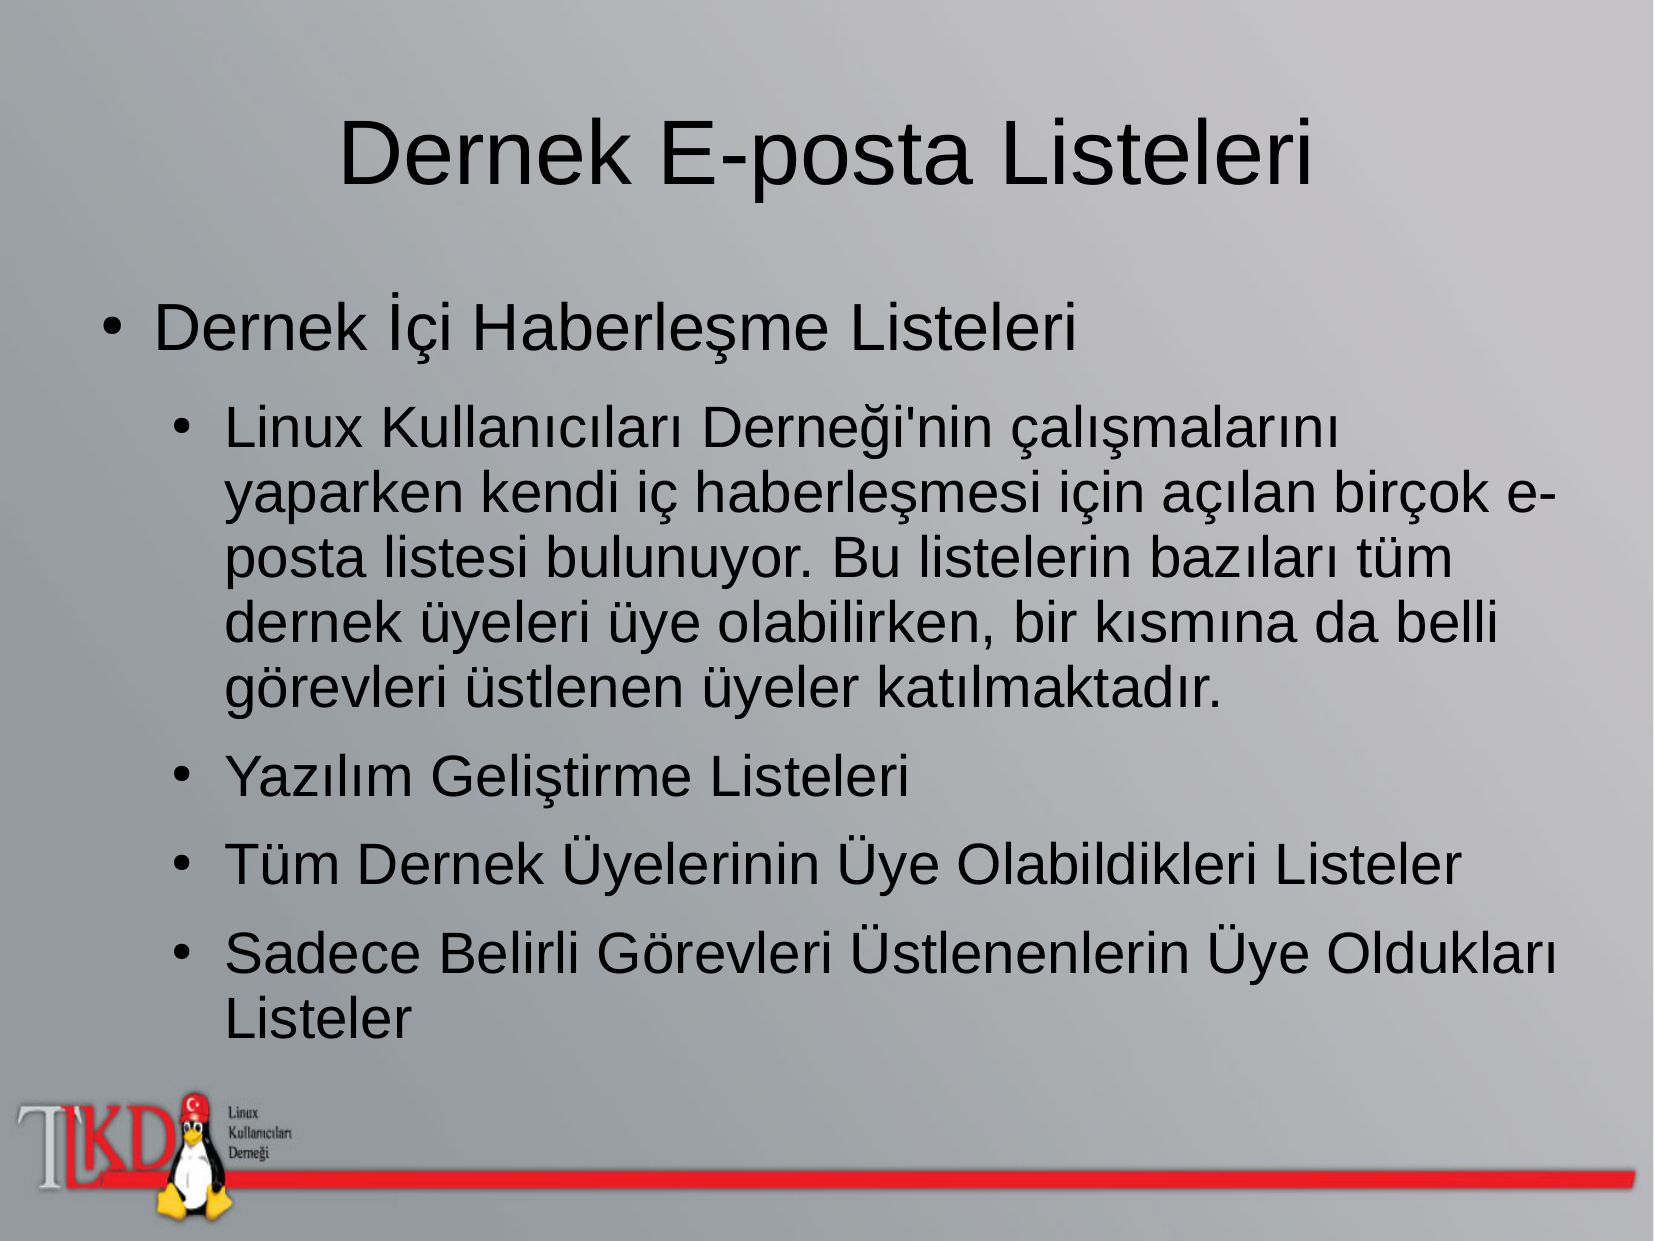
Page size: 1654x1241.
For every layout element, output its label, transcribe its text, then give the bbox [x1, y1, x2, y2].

picture [0, 0, 1654, 1241]
list Dernek İçi Haberleşme Listeleri Linux Kullanıcıları Derneği'nin çalışmalarını yaparken kendi iç haberleşmesi için açılan birçok e-posta listesi bulunuyor. Bu listelerin bazıları tüm dernek üyeleri üye olabilirken, bir kısmına da belli görevleri üstlenen üyeler katılmaktadır. Yazılım Geliştirme Listeleri Tüm Dernek Üyelerinin Üye Olabildikleri Listeler Sadece Belirli Görevleri Üstlenenlerin Üye Oldukları Listeler [82, 290, 1571, 1109]
title Dernek E-posta Listeleri [82, 56, 1571, 250]
